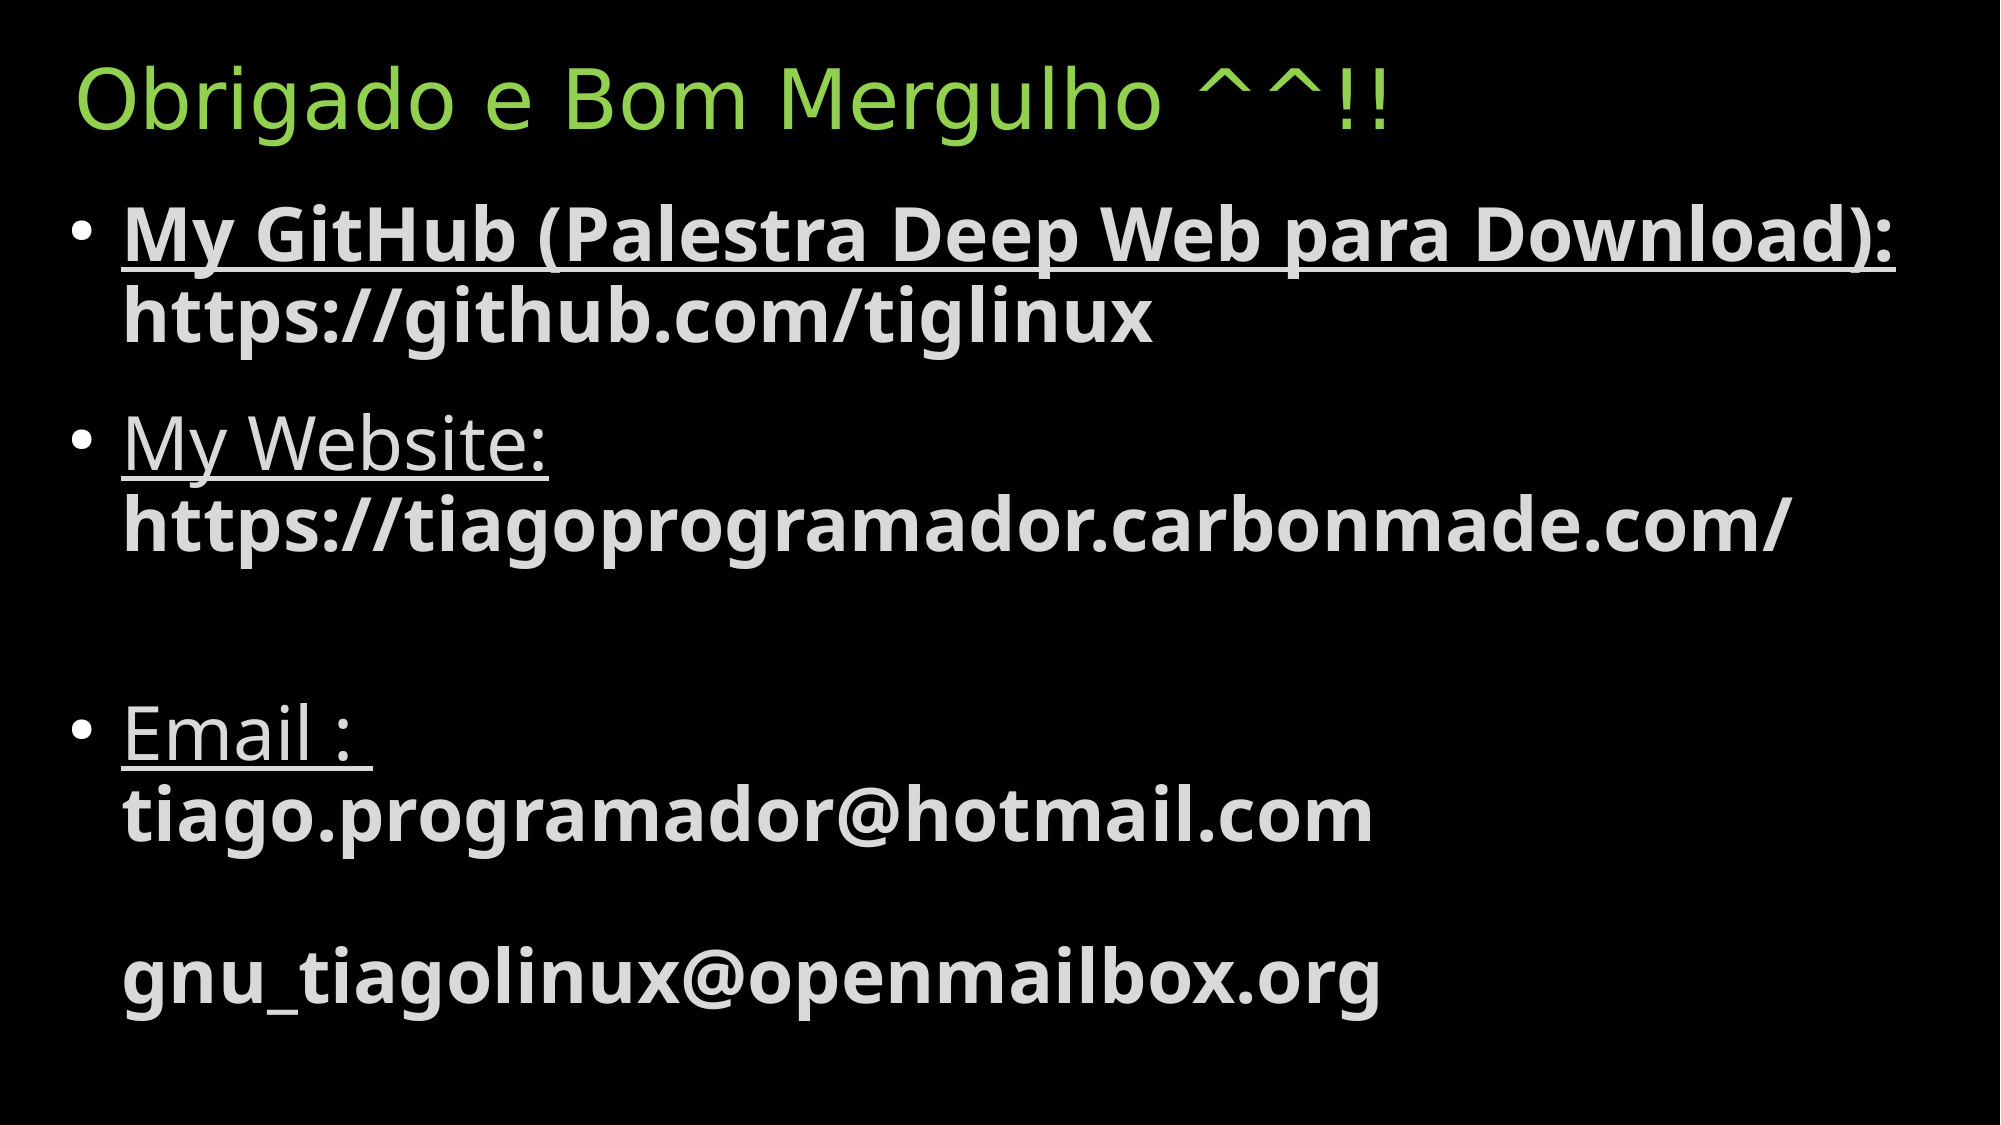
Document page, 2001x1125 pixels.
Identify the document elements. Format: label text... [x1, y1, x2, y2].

list My GitHub (Palestra Deep Web para Download): https://github.com/tiglinux My Website: https://tiagoprogramador.carbonmade.com/ Email : tiago.programador@hotmail.com gnu_tiagolinux@openmailbox.org [35, 188, 2000, 1125]
title Obrigado e Bom Mergulho ^^!! [59, 23, 1560, 154]
